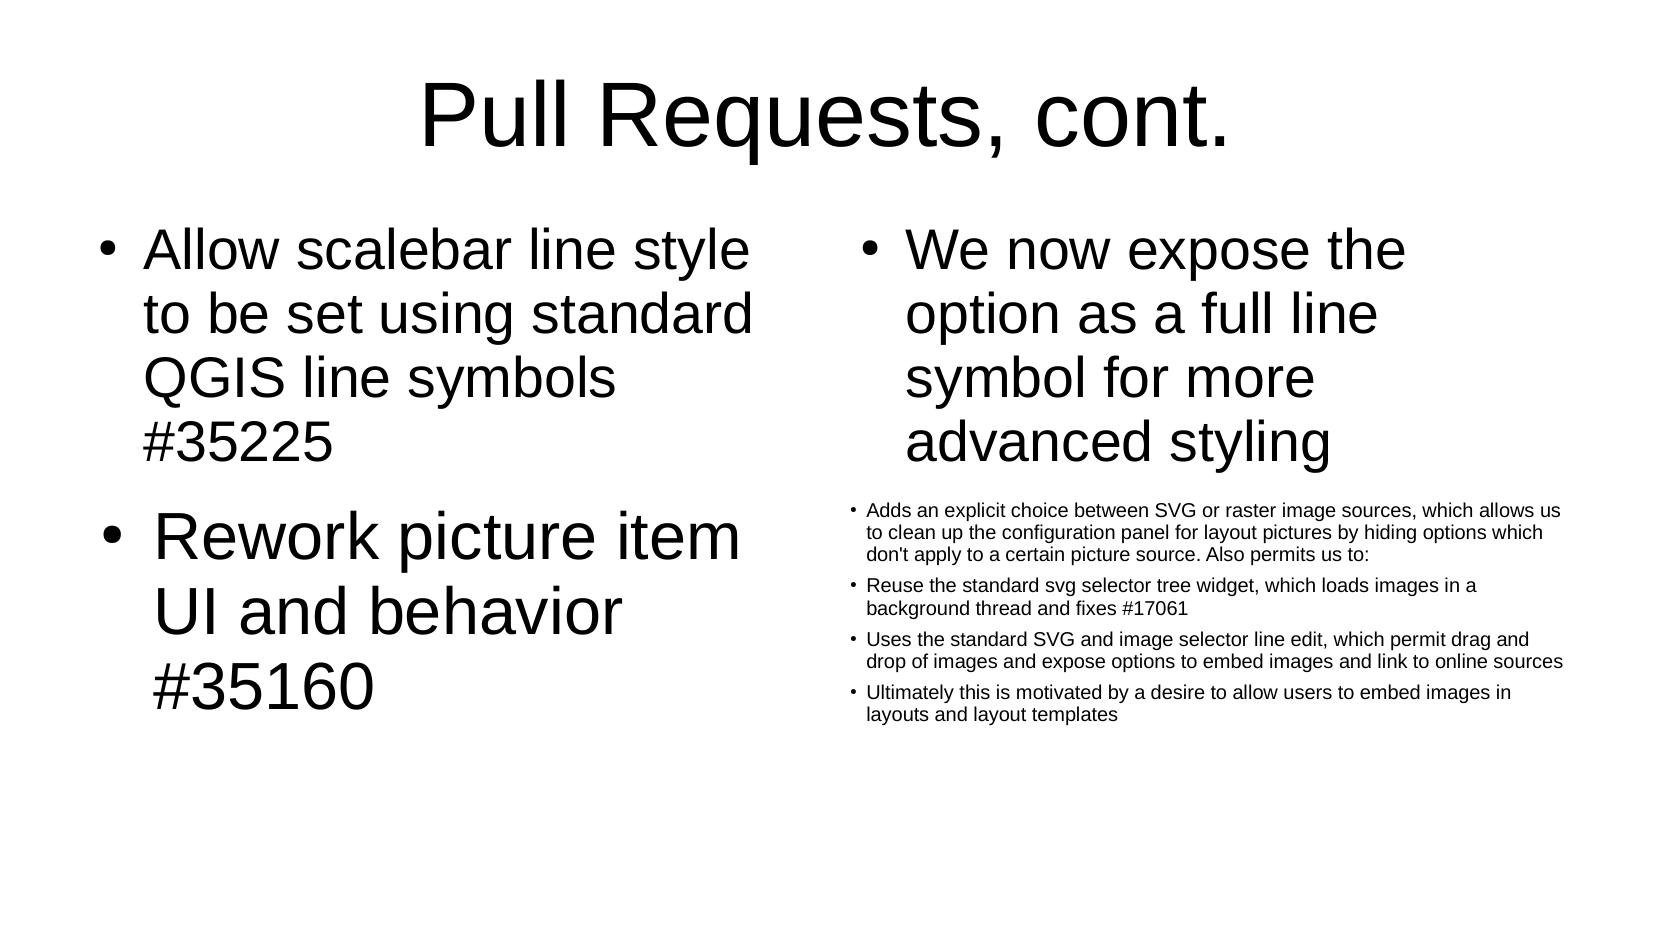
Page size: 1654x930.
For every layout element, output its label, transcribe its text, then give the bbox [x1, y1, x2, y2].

list Rework picture item UI and behavior #35160 [82, 499, 809, 757]
list We now expose the option as a full line symbol for more advanced styling [844, 217, 1571, 475]
title Pull Requests, cont. [82, 37, 1571, 193]
list Adds an explicit choice between SVG or raster image sources, which allows us to clean up the configuration panel for layout pictures by hiding options which don't apply to a certain picture source. Also permits us to: Reuse the standard svg selector tree widget, which loads images in a background thread and fixes #17061 Uses the standard SVG and image selector line edit, which permit drag and drop of images and expose options to embed images and link to online sources Ultimately this is motivated by a desire to allow users to embed images in layouts and layout templates [844, 499, 1571, 757]
list Allow scalebar line style to be set using standard QGIS line symbols #35225 [82, 217, 809, 475]
